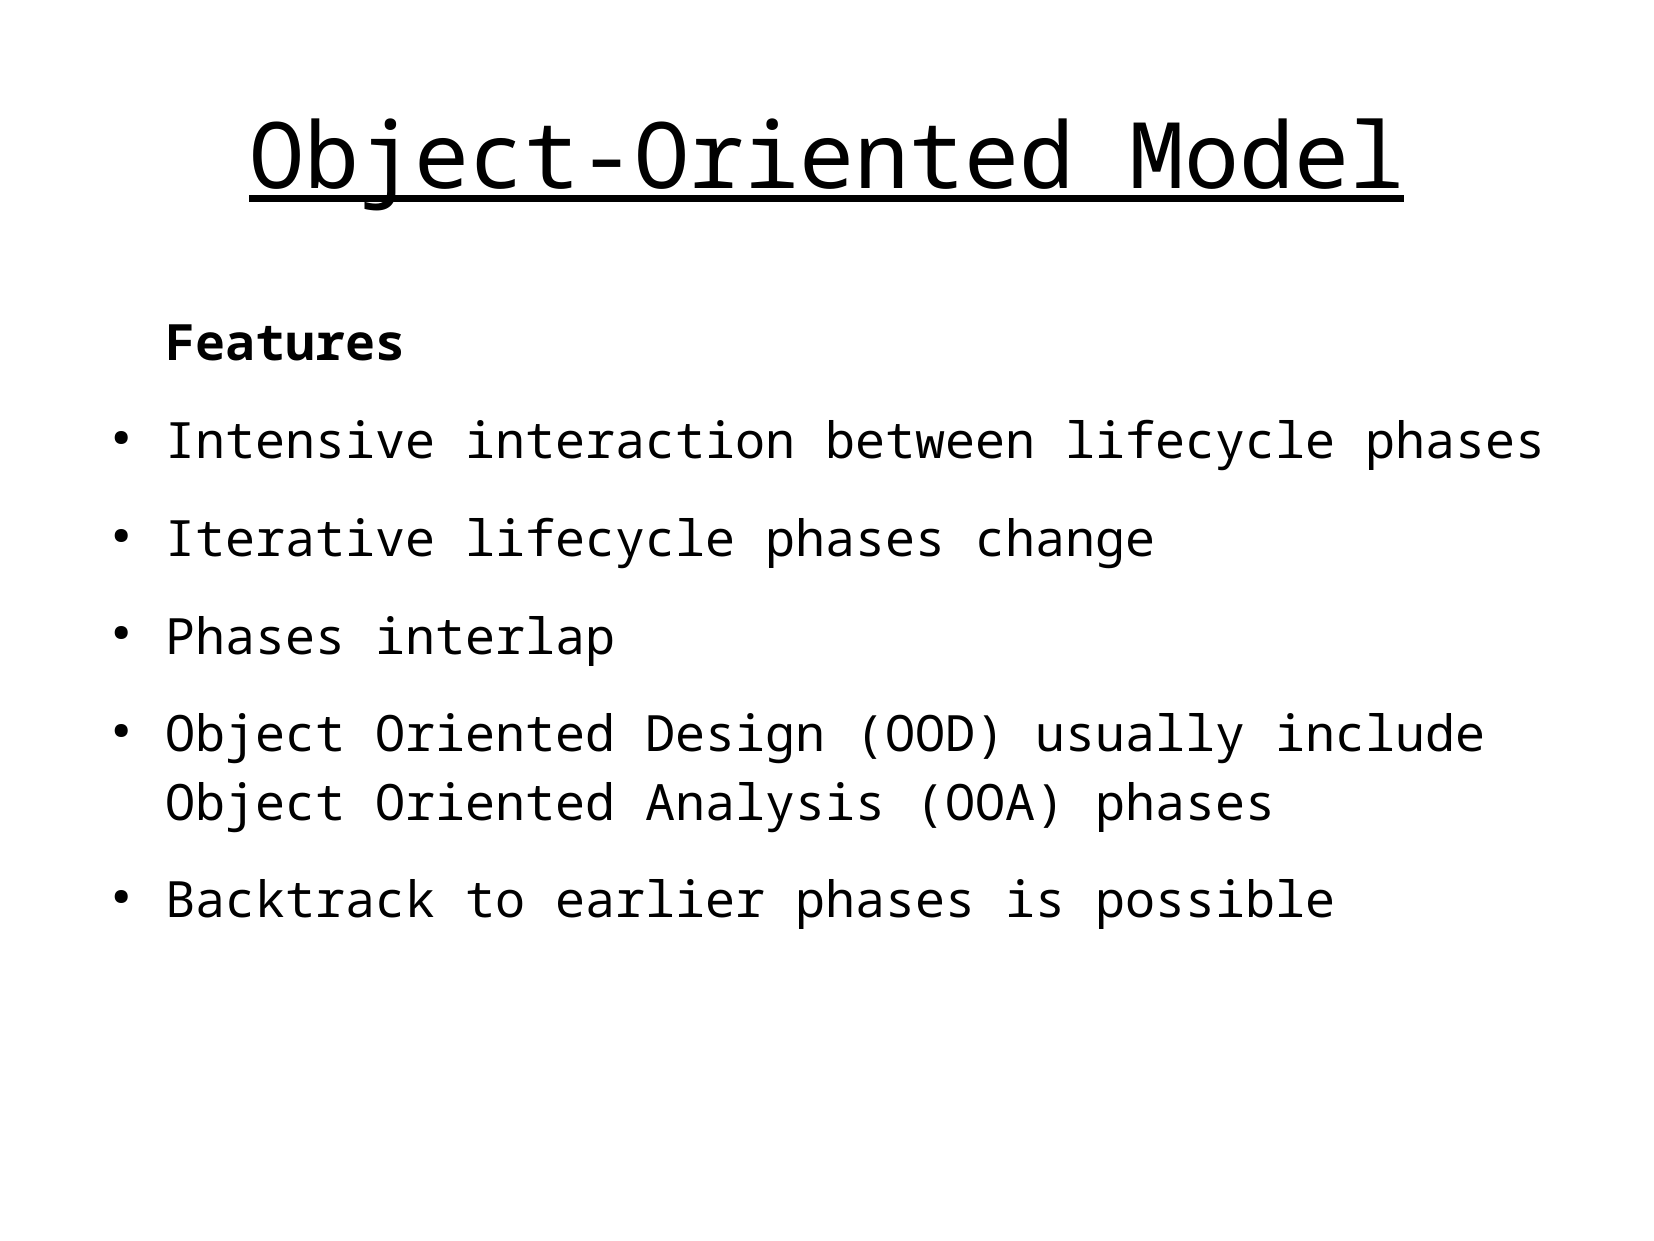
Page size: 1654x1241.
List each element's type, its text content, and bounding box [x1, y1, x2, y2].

title Object-Oriented Model [82, 49, 1571, 257]
list Features Intensive interaction between lifecycle phases Iterative lifecycle phases change Phases interlap Object Oriented Design (OOD) usually include Object Oriented Analysis (OOA) phases Backtrack to earlier phases is possible [94, 307, 1583, 1087]
